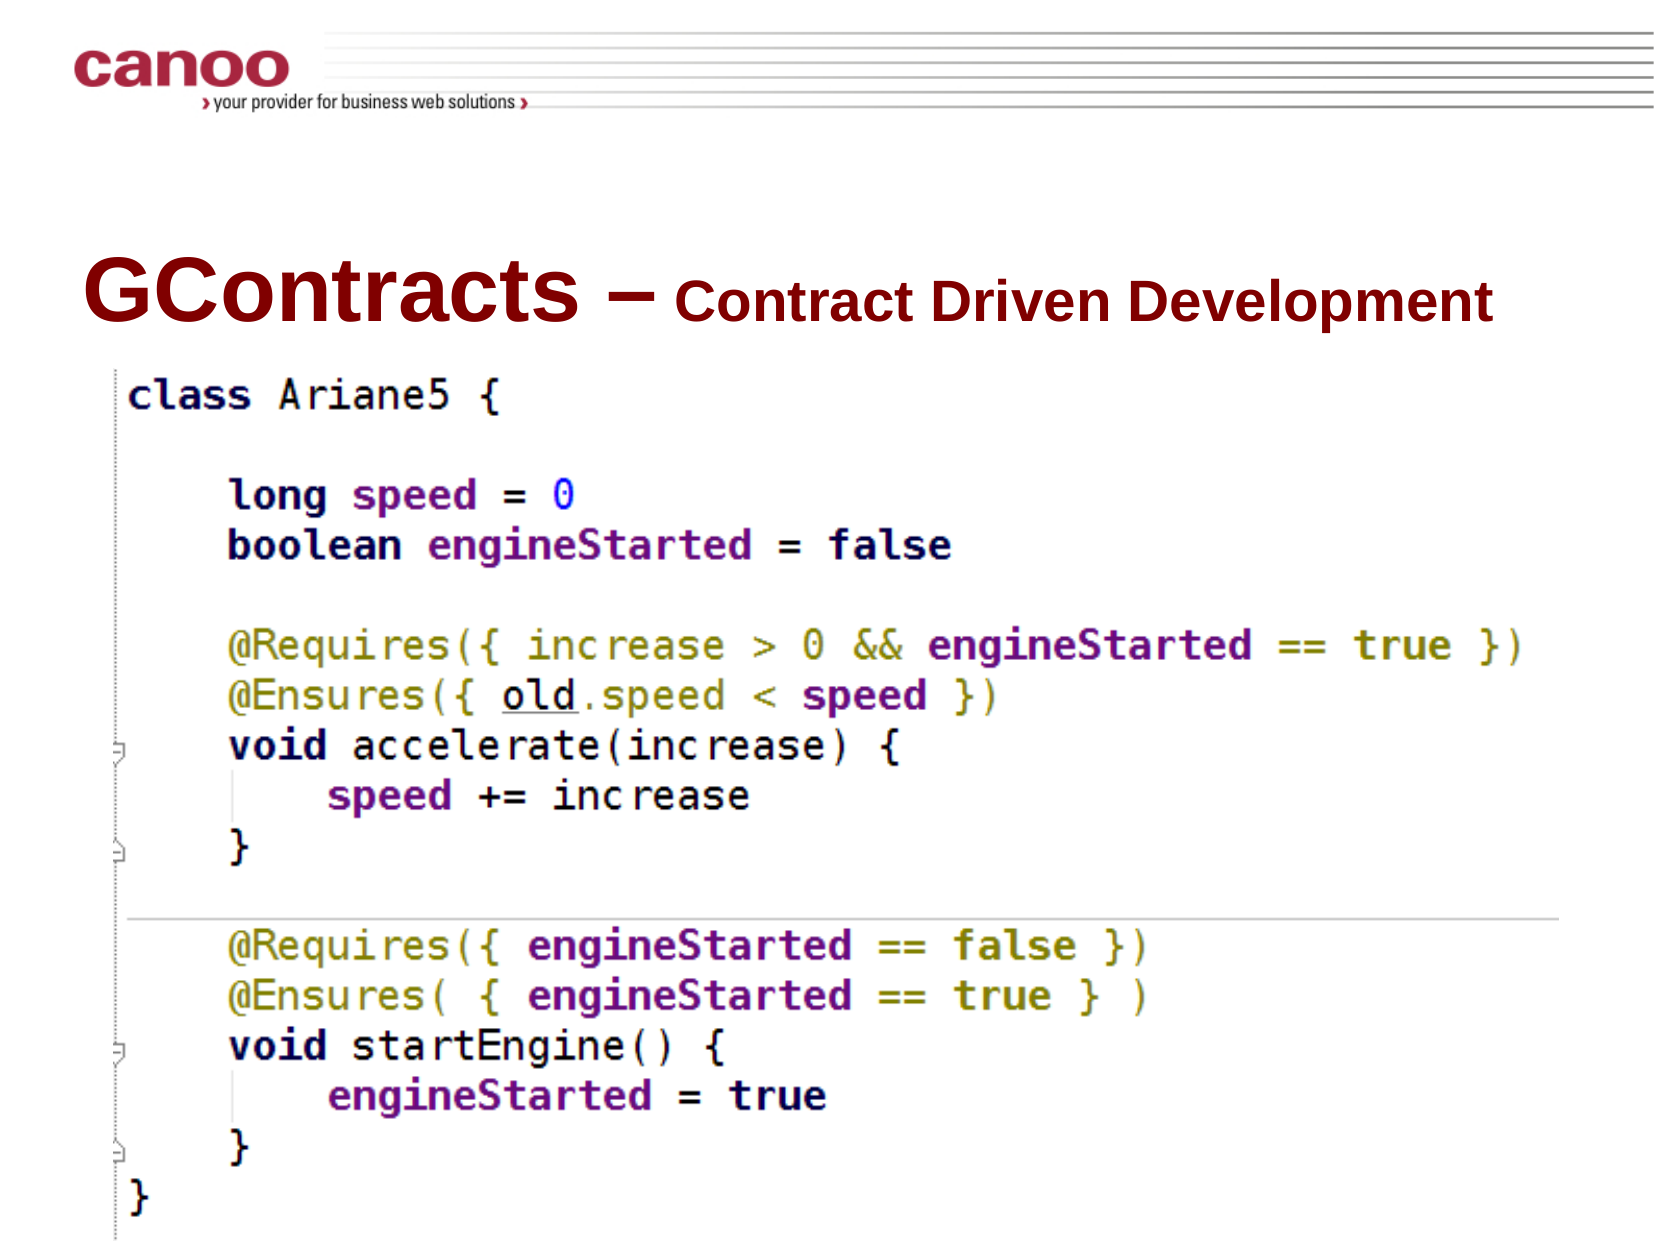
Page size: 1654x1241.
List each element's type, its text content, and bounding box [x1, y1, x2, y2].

title GContracts – Contract Driven Development [82, 179, 1571, 387]
picture [0, 0, 1654, 166]
picture [113, 368, 1559, 1241]
